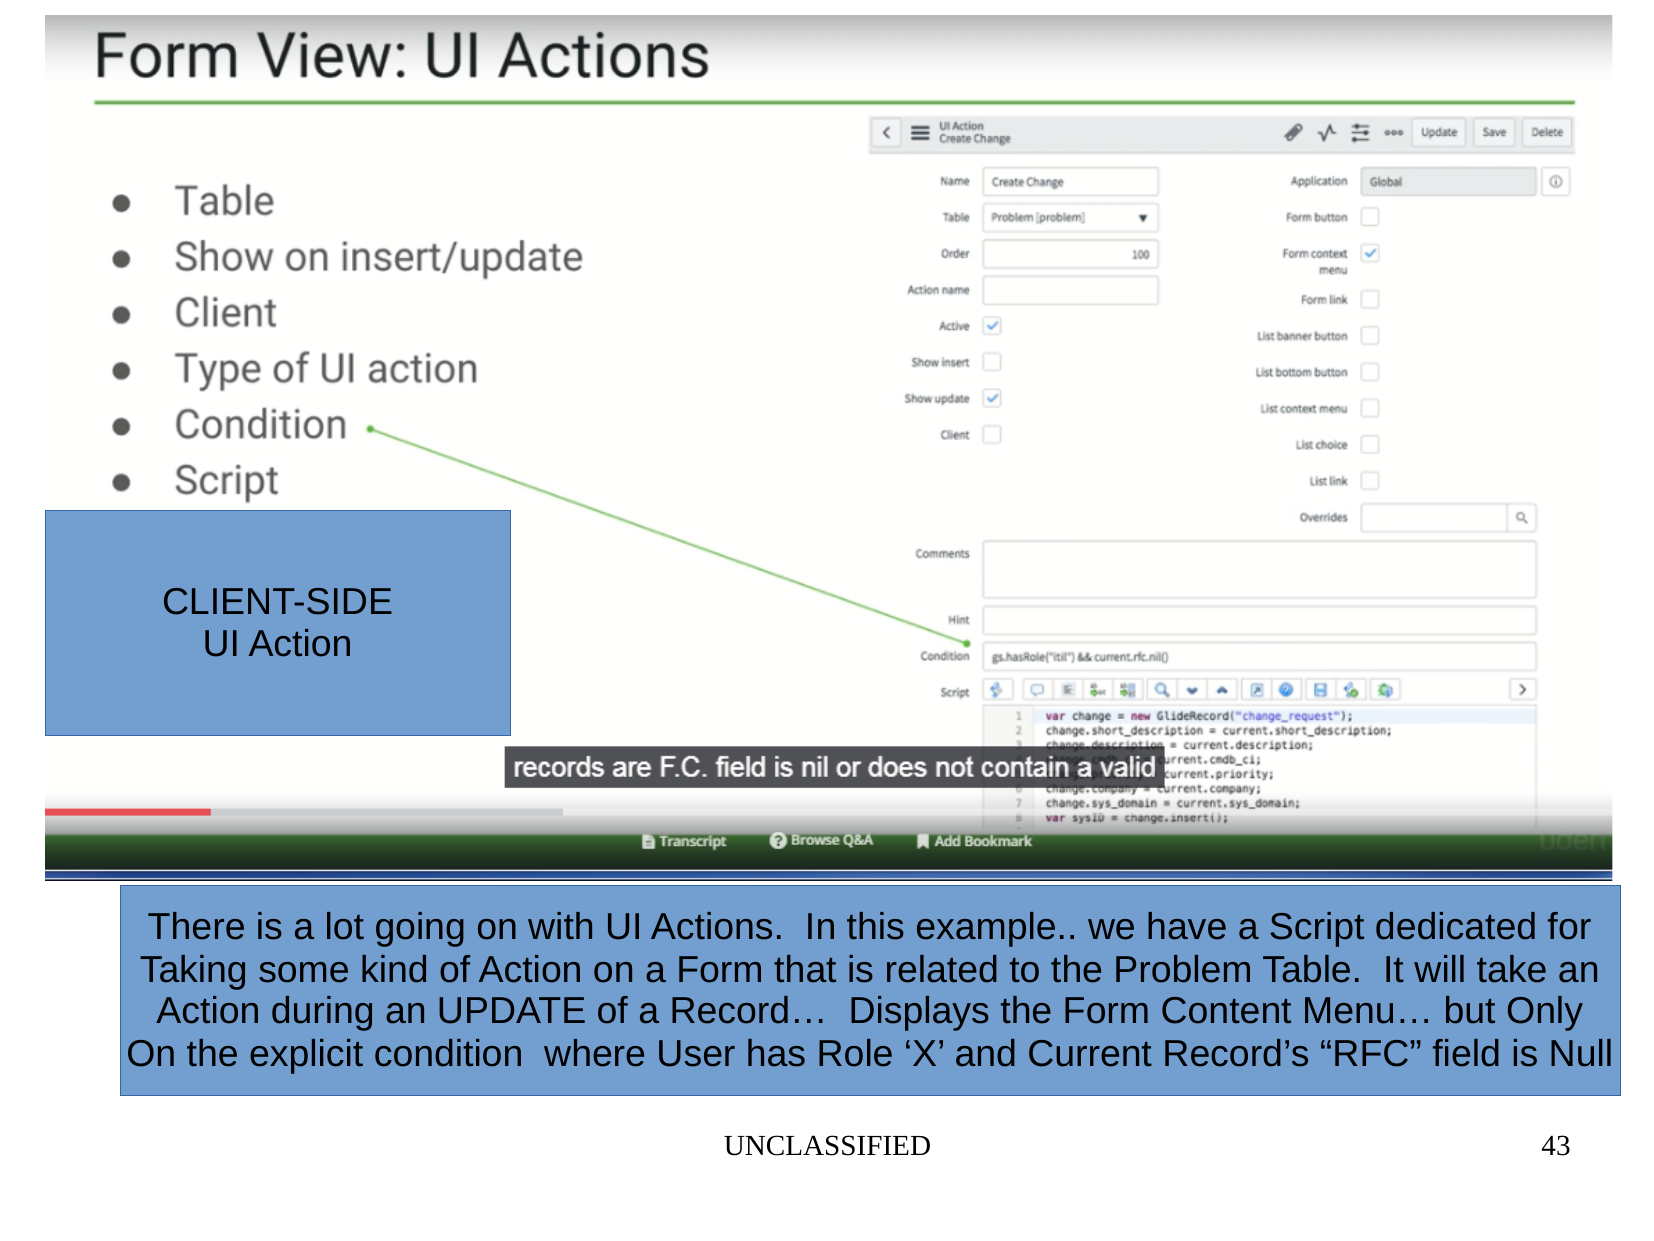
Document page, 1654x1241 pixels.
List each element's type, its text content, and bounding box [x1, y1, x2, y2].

text_box CLIENT-SIDE UI Action [45, 510, 511, 736]
text_box There is a lot going on with UI Actions. In this example.. we have a Script dedicated for Taking some kind of Action on a Form that is related to the Problem Table. It will take an Action during an UPDATE of a Record… Displays the Form Content Menu… but Only On the explicit condition where User has Role ‘X’ and Current Record’s “RFC” field is Null [120, 885, 1621, 1096]
picture [45, 15, 1613, 881]
